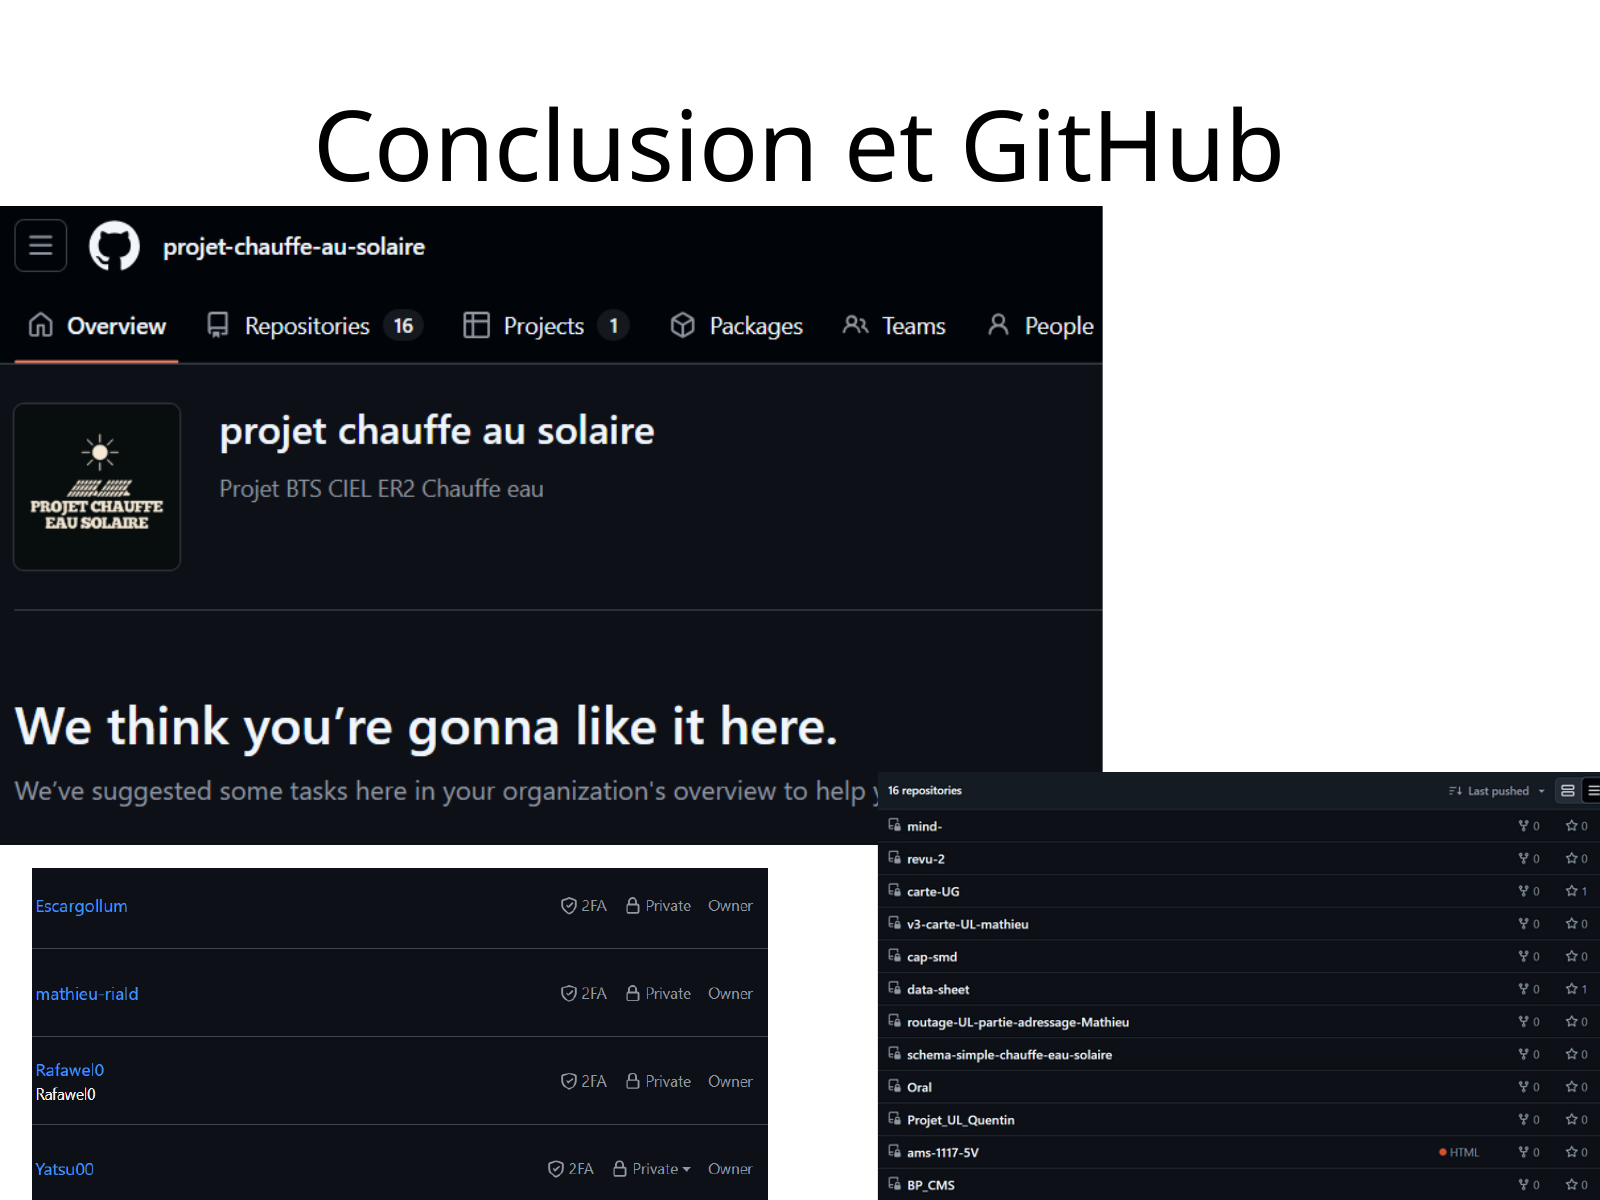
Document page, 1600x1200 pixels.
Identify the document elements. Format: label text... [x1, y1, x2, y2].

text_box Conclusion et GitHub [80, 36, 1520, 248]
picture [32, 868, 768, 1200]
text_box [0, 206, 1600, 1200]
